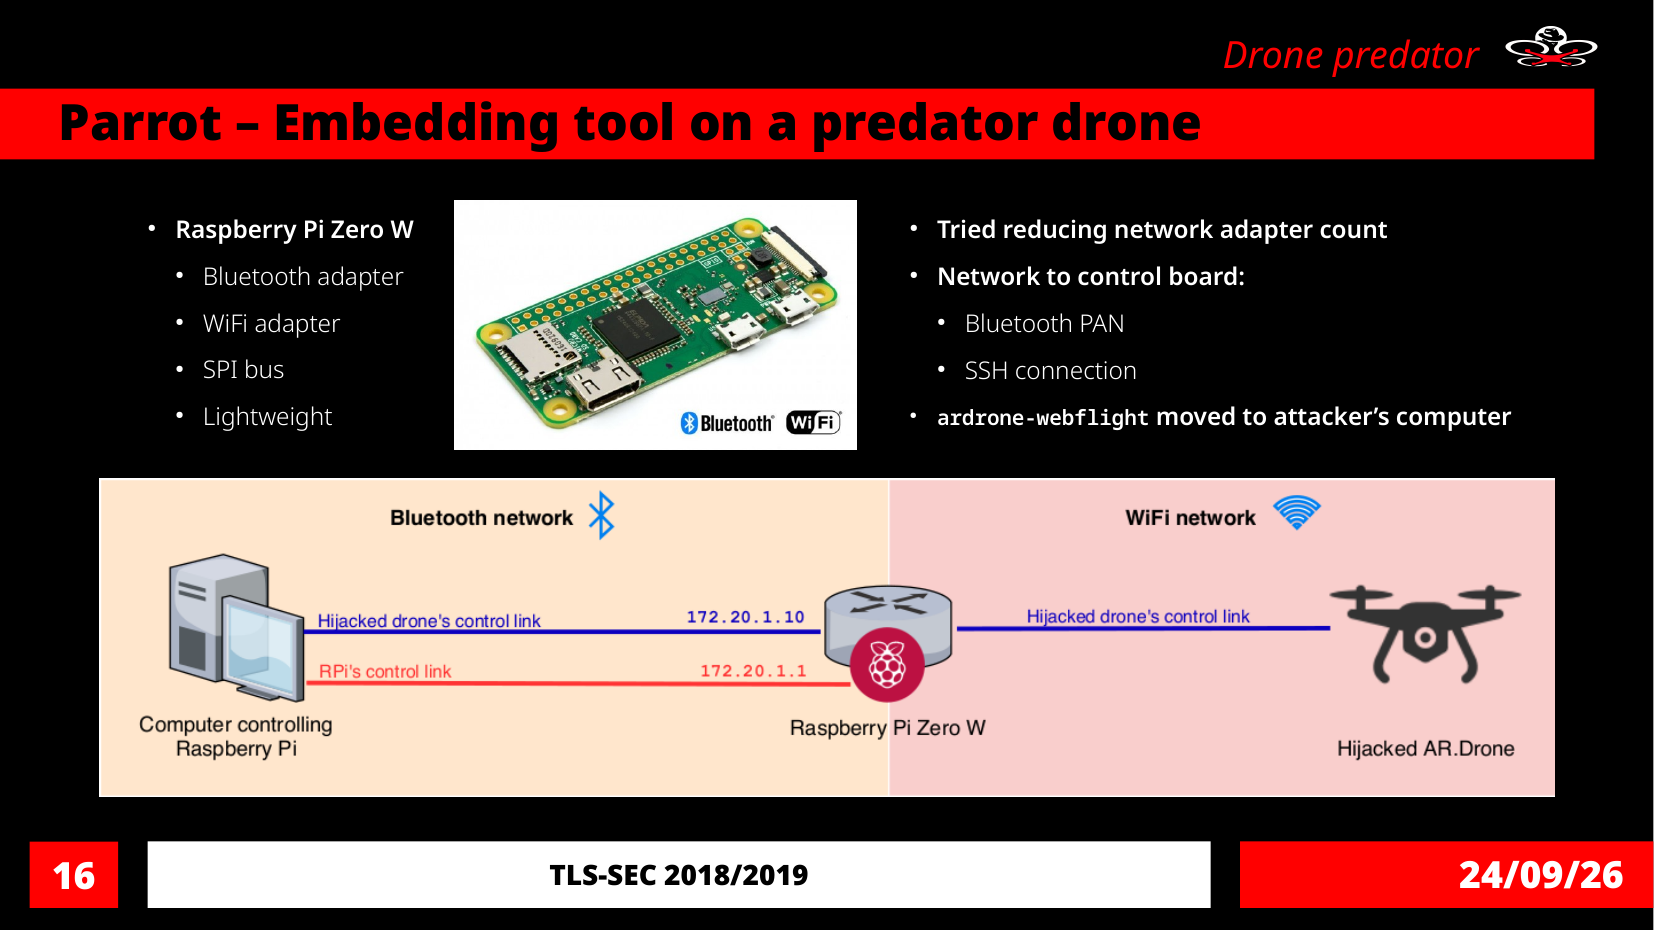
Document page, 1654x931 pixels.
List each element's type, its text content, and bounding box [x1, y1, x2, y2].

list Raspberry Pi Zero W Bluetooth adapter WiFi adapter SPI bus Lightweight [147, 212, 454, 438]
picture [99, 478, 1555, 797]
picture [454, 200, 857, 450]
title Parrot – Embedding tool on a predator drone [59, 44, 1595, 156]
picture [1488, 15, 1617, 80]
list Tried reducing network adapter count Network to control board: Bluetooth PAN SSH connection ardrone-webflight moved to attacker’s computer [909, 212, 1548, 438]
